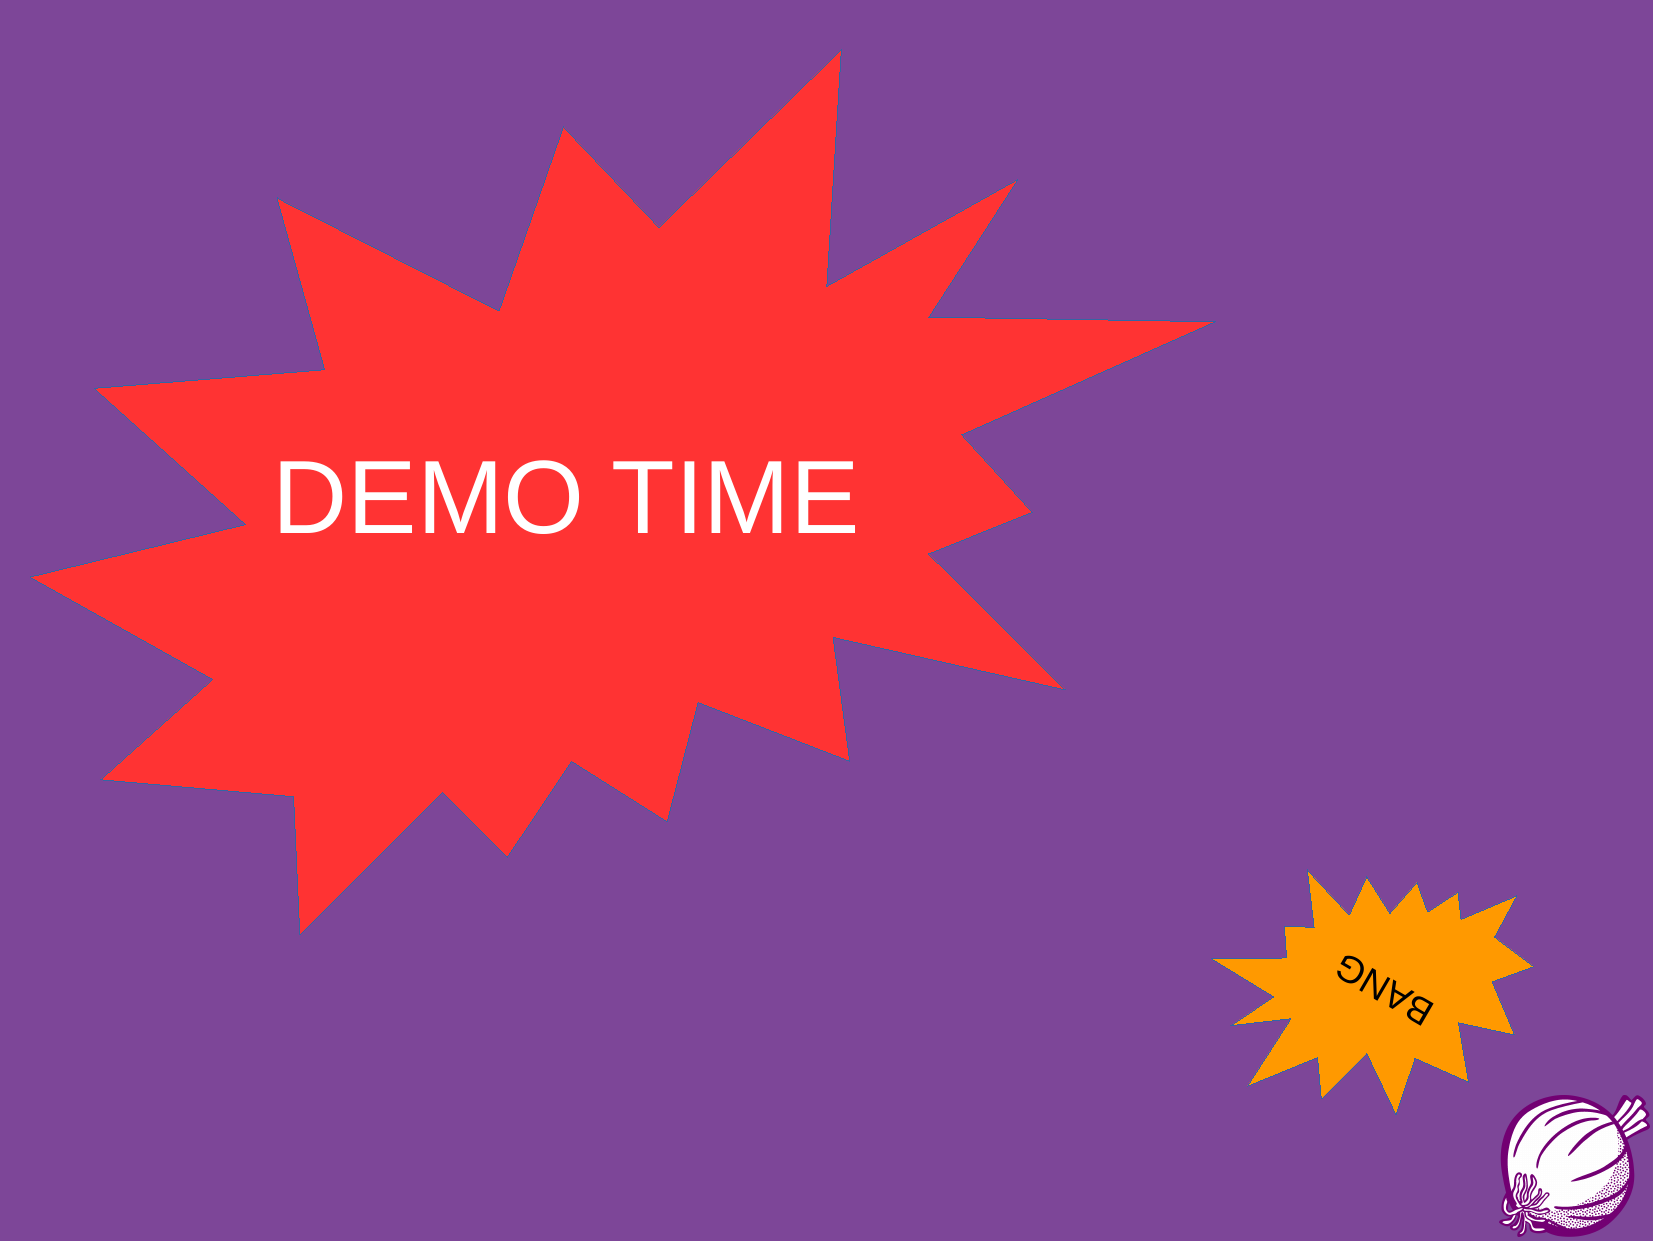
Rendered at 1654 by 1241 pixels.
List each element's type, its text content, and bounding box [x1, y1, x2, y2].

text_box DEMO TIME [30, 49, 1216, 935]
text_box BANG [1211, 869, 1534, 1115]
